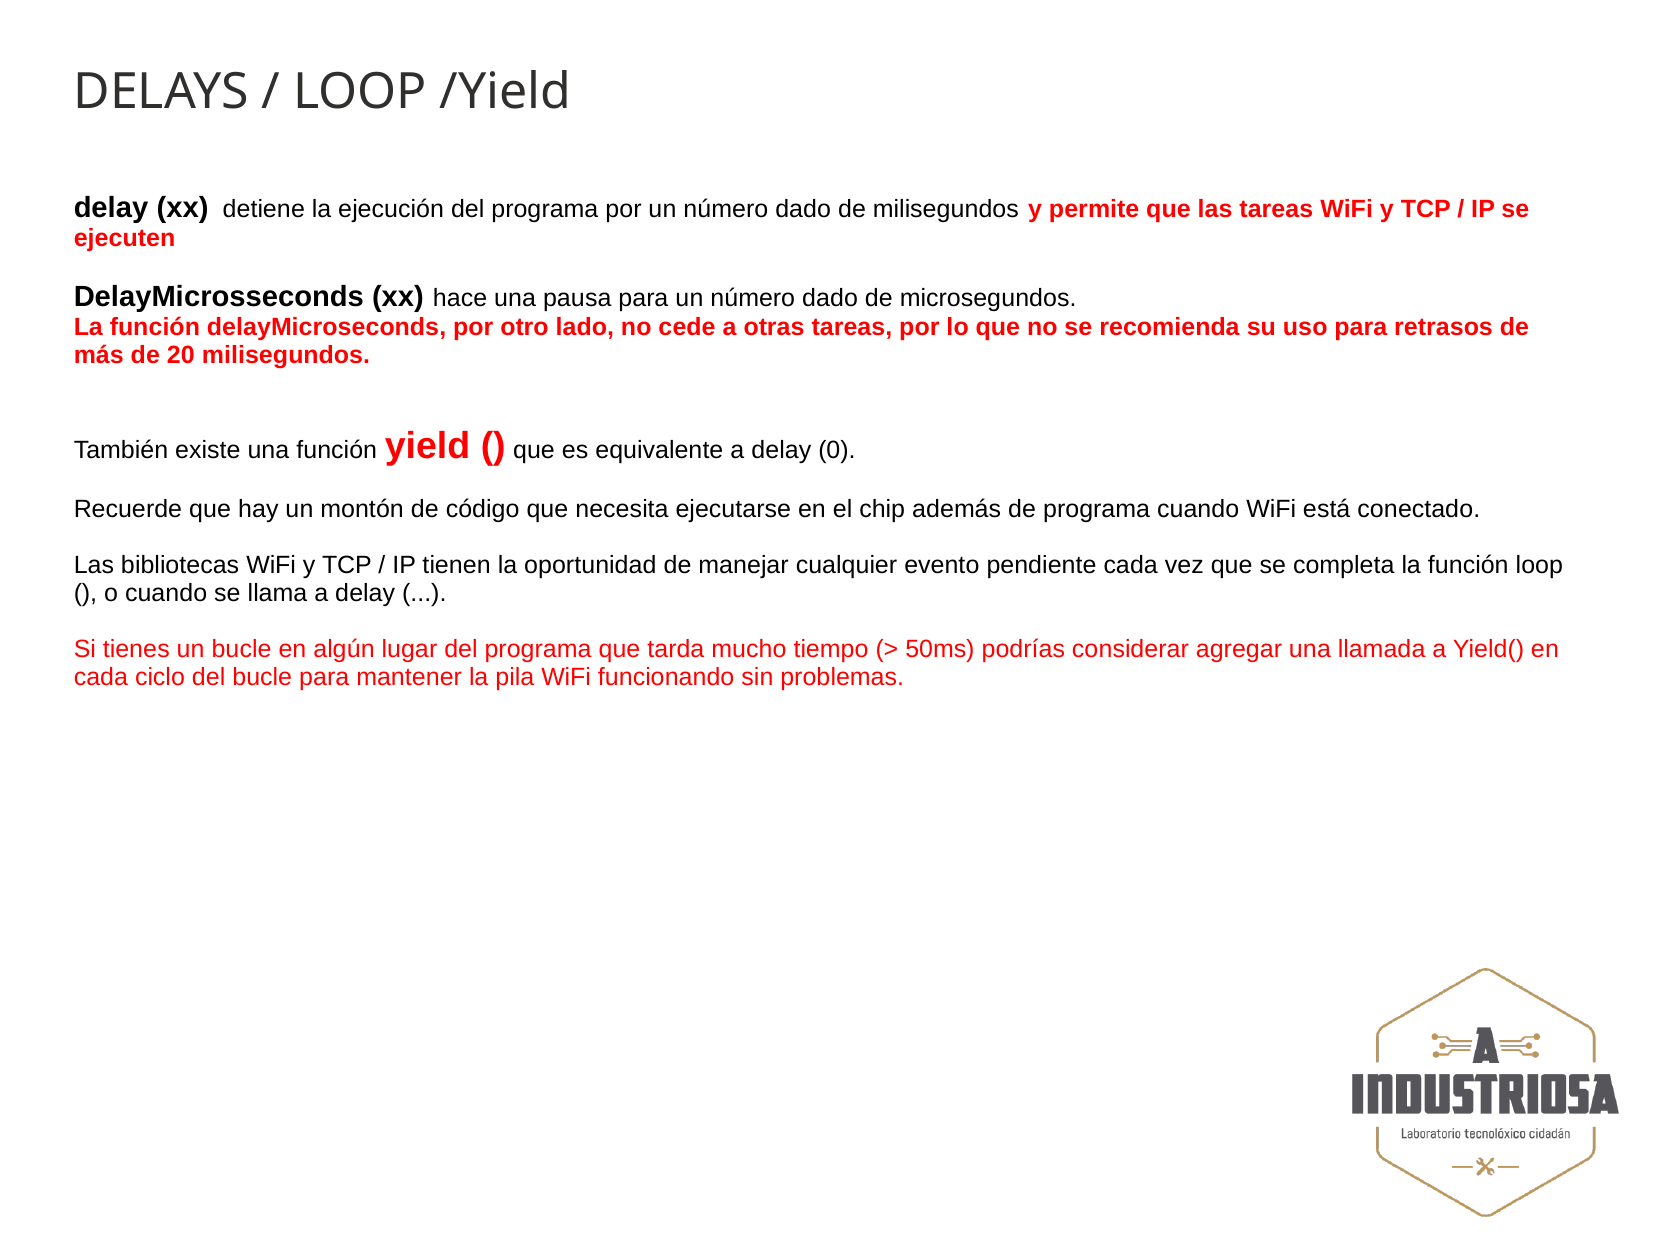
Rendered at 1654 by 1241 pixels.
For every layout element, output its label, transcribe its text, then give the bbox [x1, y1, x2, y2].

picture [1352, 968, 1619, 1217]
text_box DELAYS / LOOP /Yield delay (xx) detiene la ejecución del programa por un número dado de milisegundos y permite que las tareas WiFi y TCP / IP se ejecuten DelayMicrosseconds (xx) hace una pausa para un número dado de microsegundos. La función delayMicroseconds, por otro lado, no cede a otras tareas, por lo que no se recomienda su uso para retrasos de más de 20 milisegundos. También existe una función yield () que es equivalente a delay (0). Recuerde que hay un montón de código que necesita ejecutarse en el chip además de programa cuando WiFi está conectado. Las bibliotecas WiFi y TCP / IP tienen la oportunidad de manejar cualquier evento pendiente cada vez que se completa la función loop (), o cuando se llama a delay (...). Si tienes un bucle en algún lugar del programa que tarda mucho tiempo (> 50ms) podrías considerar agregar una llamada a Yield() en cada ciclo del bucle para mantener la pila WiFi funcionando sin problemas. [59, 47, 1595, 759]
